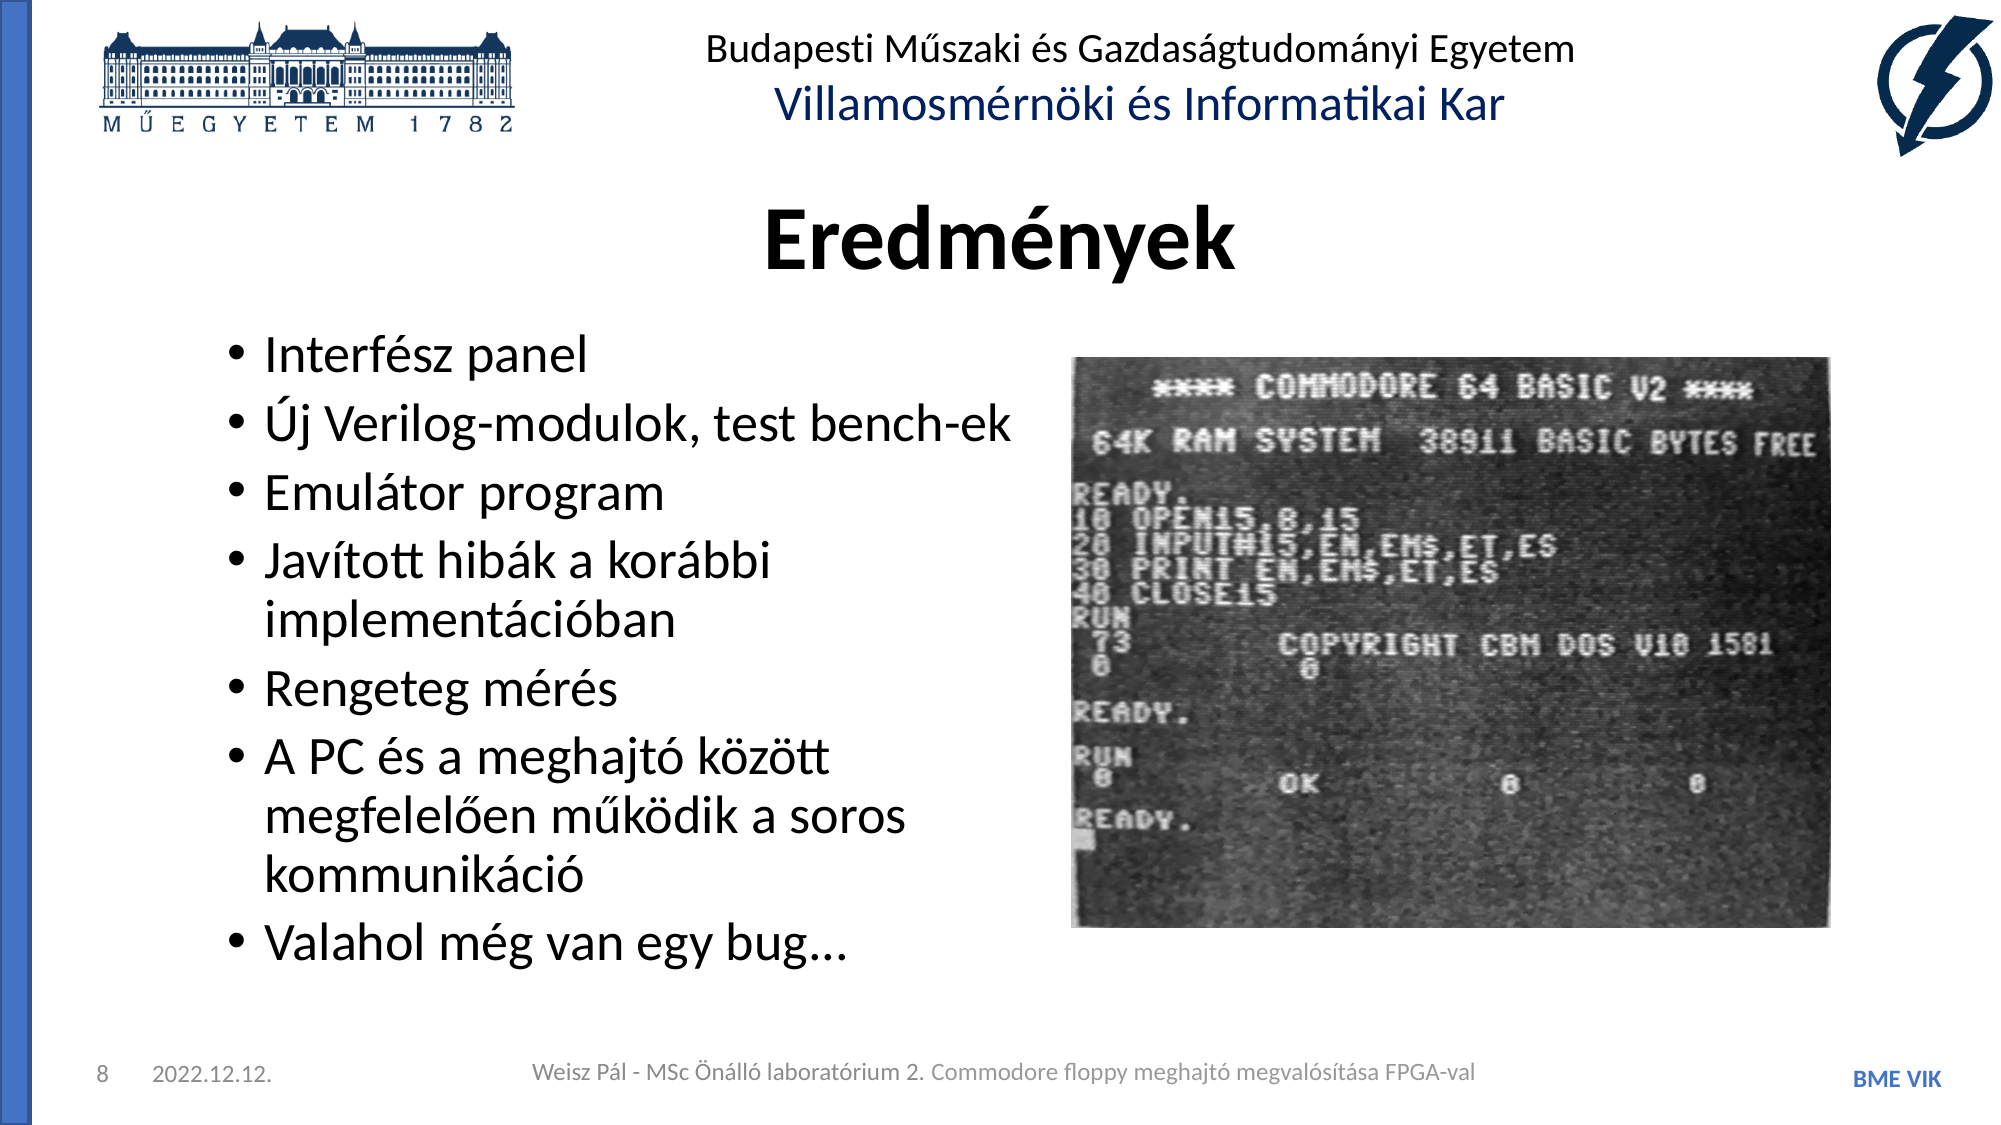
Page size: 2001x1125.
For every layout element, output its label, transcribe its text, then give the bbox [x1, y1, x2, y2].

text_box <number> [29, 1042, 124, 1103]
text_box Eredmények [156, 179, 1844, 300]
picture [99, 20, 515, 132]
text_box Interfész panel Új Verilog-modulok, test bench-ek Emulátor program Javított hibák a korábbi implementációban Rengeteg mérés A PC és a meghajtó között megfelelően működik a soros kommunikáció Valahol még van egy bug... [137, 318, 1036, 919]
picture [1877, 15, 1994, 157]
picture [1071, 357, 1831, 928]
text_box 2022.12.12. [137, 1042, 337, 1103]
text_box Weisz Pál - MSc Önálló laboratórium 2. Commodore floppy meghajtó megvalósítása FPGA-val [418, 1042, 1591, 1103]
